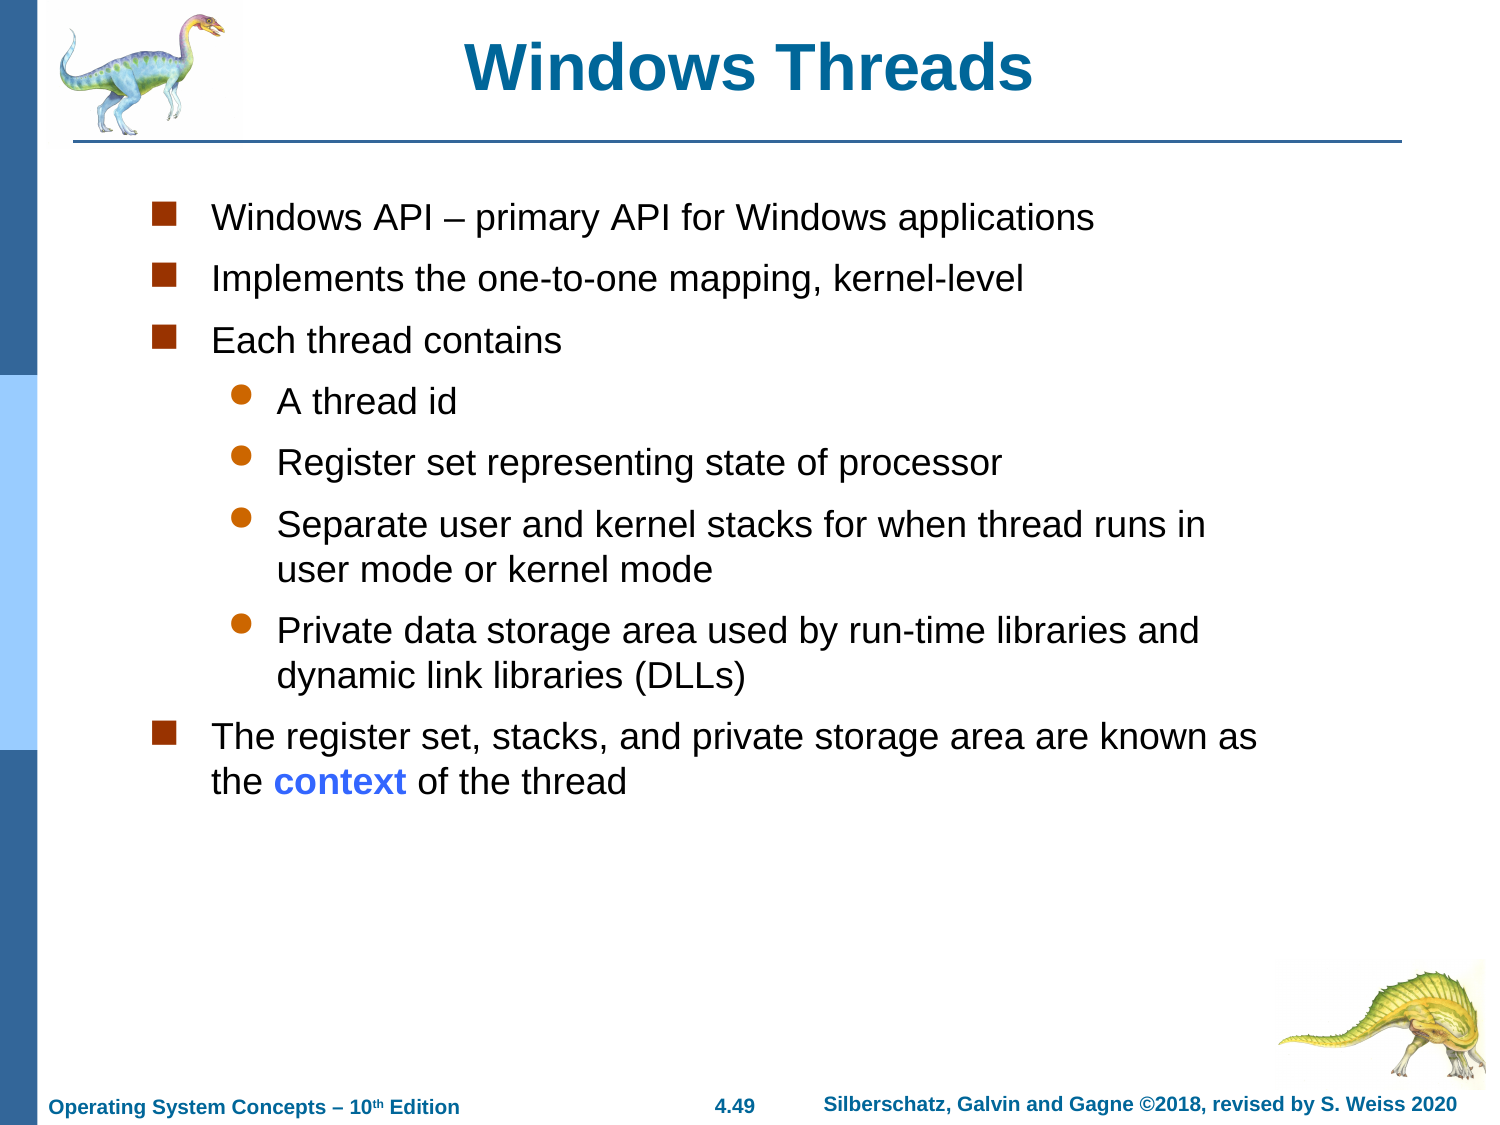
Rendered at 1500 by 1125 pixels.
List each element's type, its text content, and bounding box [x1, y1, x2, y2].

title Windows Threads [75, 16, 1426, 111]
list Windows API – primary API for Windows applications Implements the one-to-one mapping, kernel-level Each thread contains A thread id Register set representing state of processor Separate user and kernel stacks for when thread runs in user mode or kernel mode Private data storage area used by run-time libraries and dynamic link libraries (DLLs) The register set, stacks, and private storage area are known as the context of the thread [139, 185, 1288, 1029]
picture [1275, 959, 1486, 1090]
picture [46, 0, 243, 149]
picture [1140, 1096, 1148, 1101]
